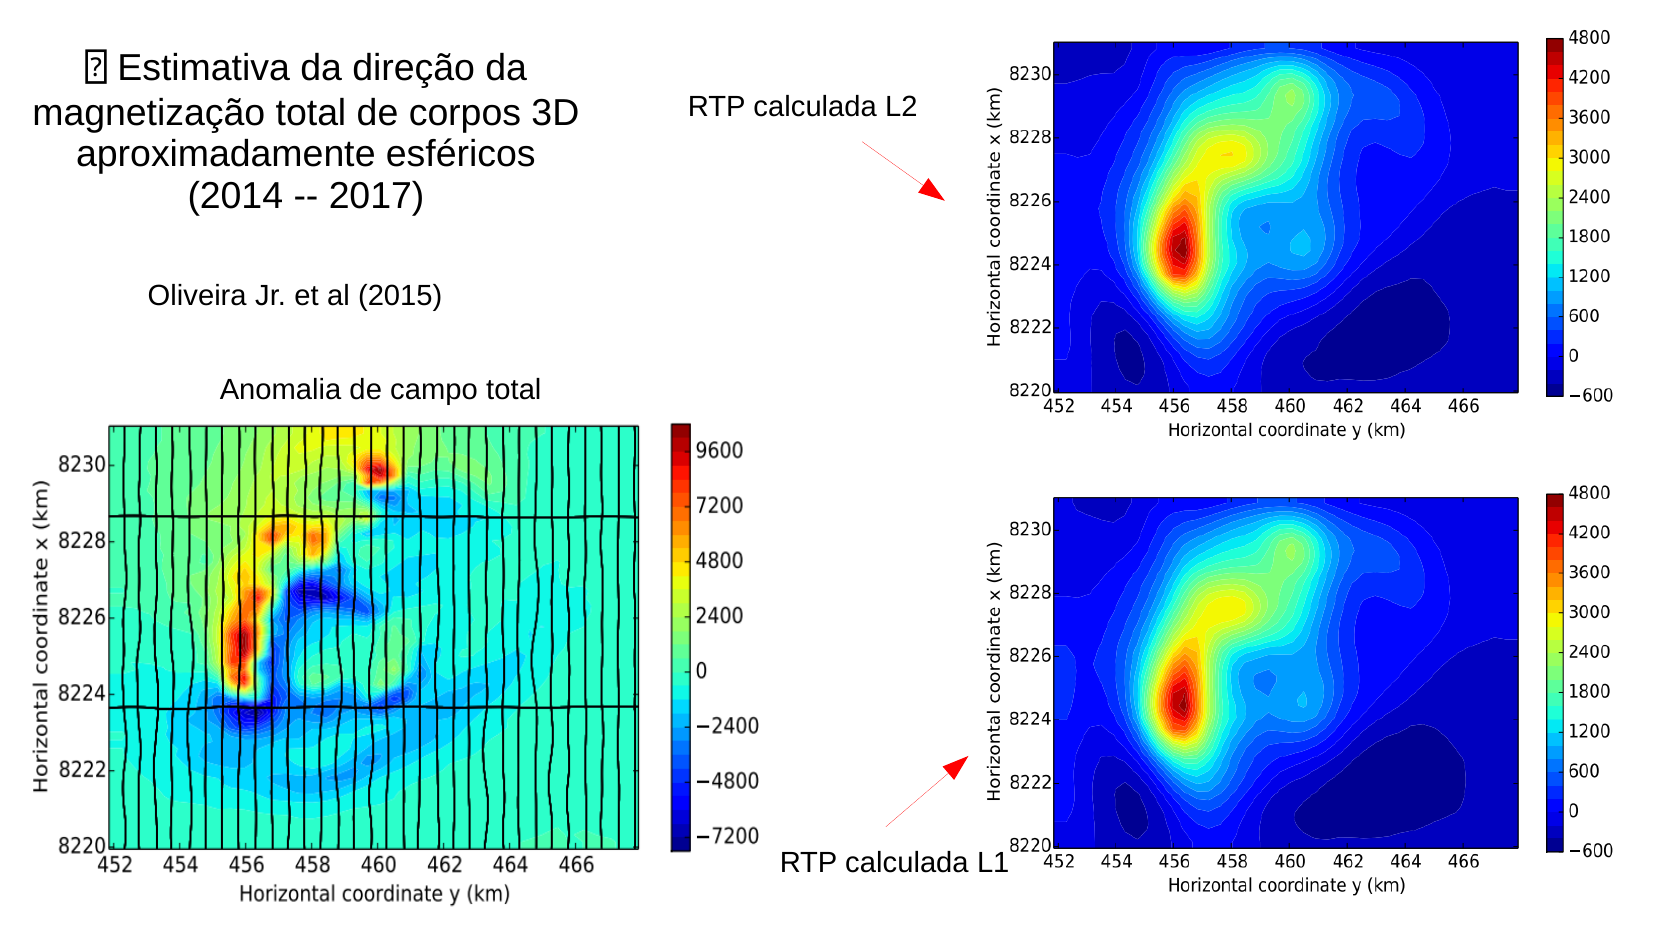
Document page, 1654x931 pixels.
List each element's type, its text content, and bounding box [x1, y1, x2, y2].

text_box Anomalia de campo total [204, 366, 557, 414]
text_box Oliveira Jr. et al (2015) [47, 271, 544, 320]
text_box RTP calculada L2 [673, 82, 934, 163]
picture [23, 413, 766, 917]
picture [978, 20, 1619, 904]
text_box RTP calculada L1 [765, 838, 1025, 919]
text_box ⍰ Estimativa da direção da magnetização total de corpos 3D aproximadamente esféricos (2014 -- 2017) [17, 32, 603, 258]
